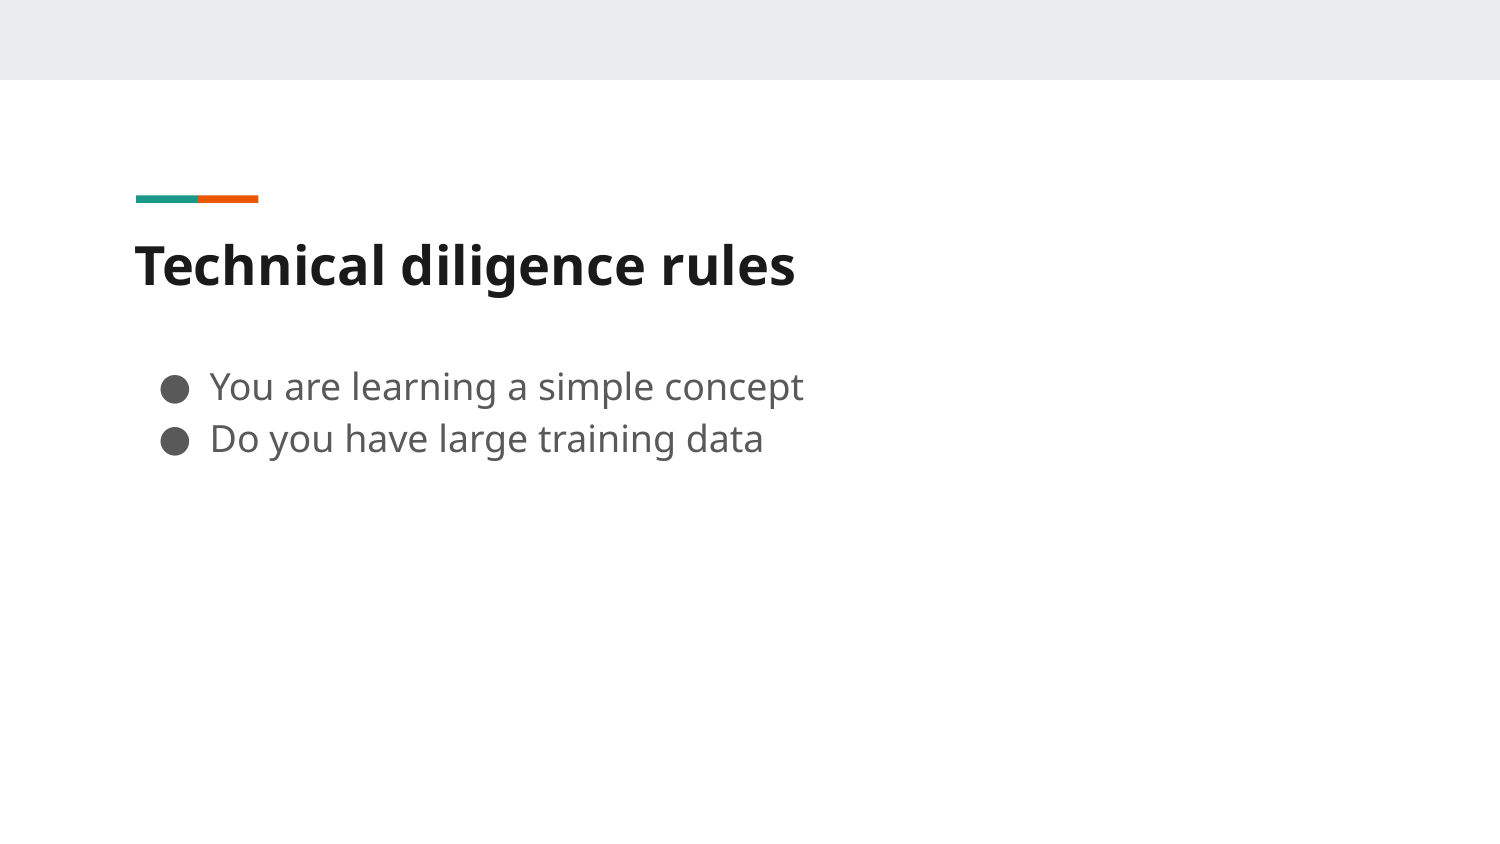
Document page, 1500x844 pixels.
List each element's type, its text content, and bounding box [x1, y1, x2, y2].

list You are learning a simple concept Do you have large training data [119, 341, 1381, 712]
title Technical diligence rules [119, 216, 1381, 305]
